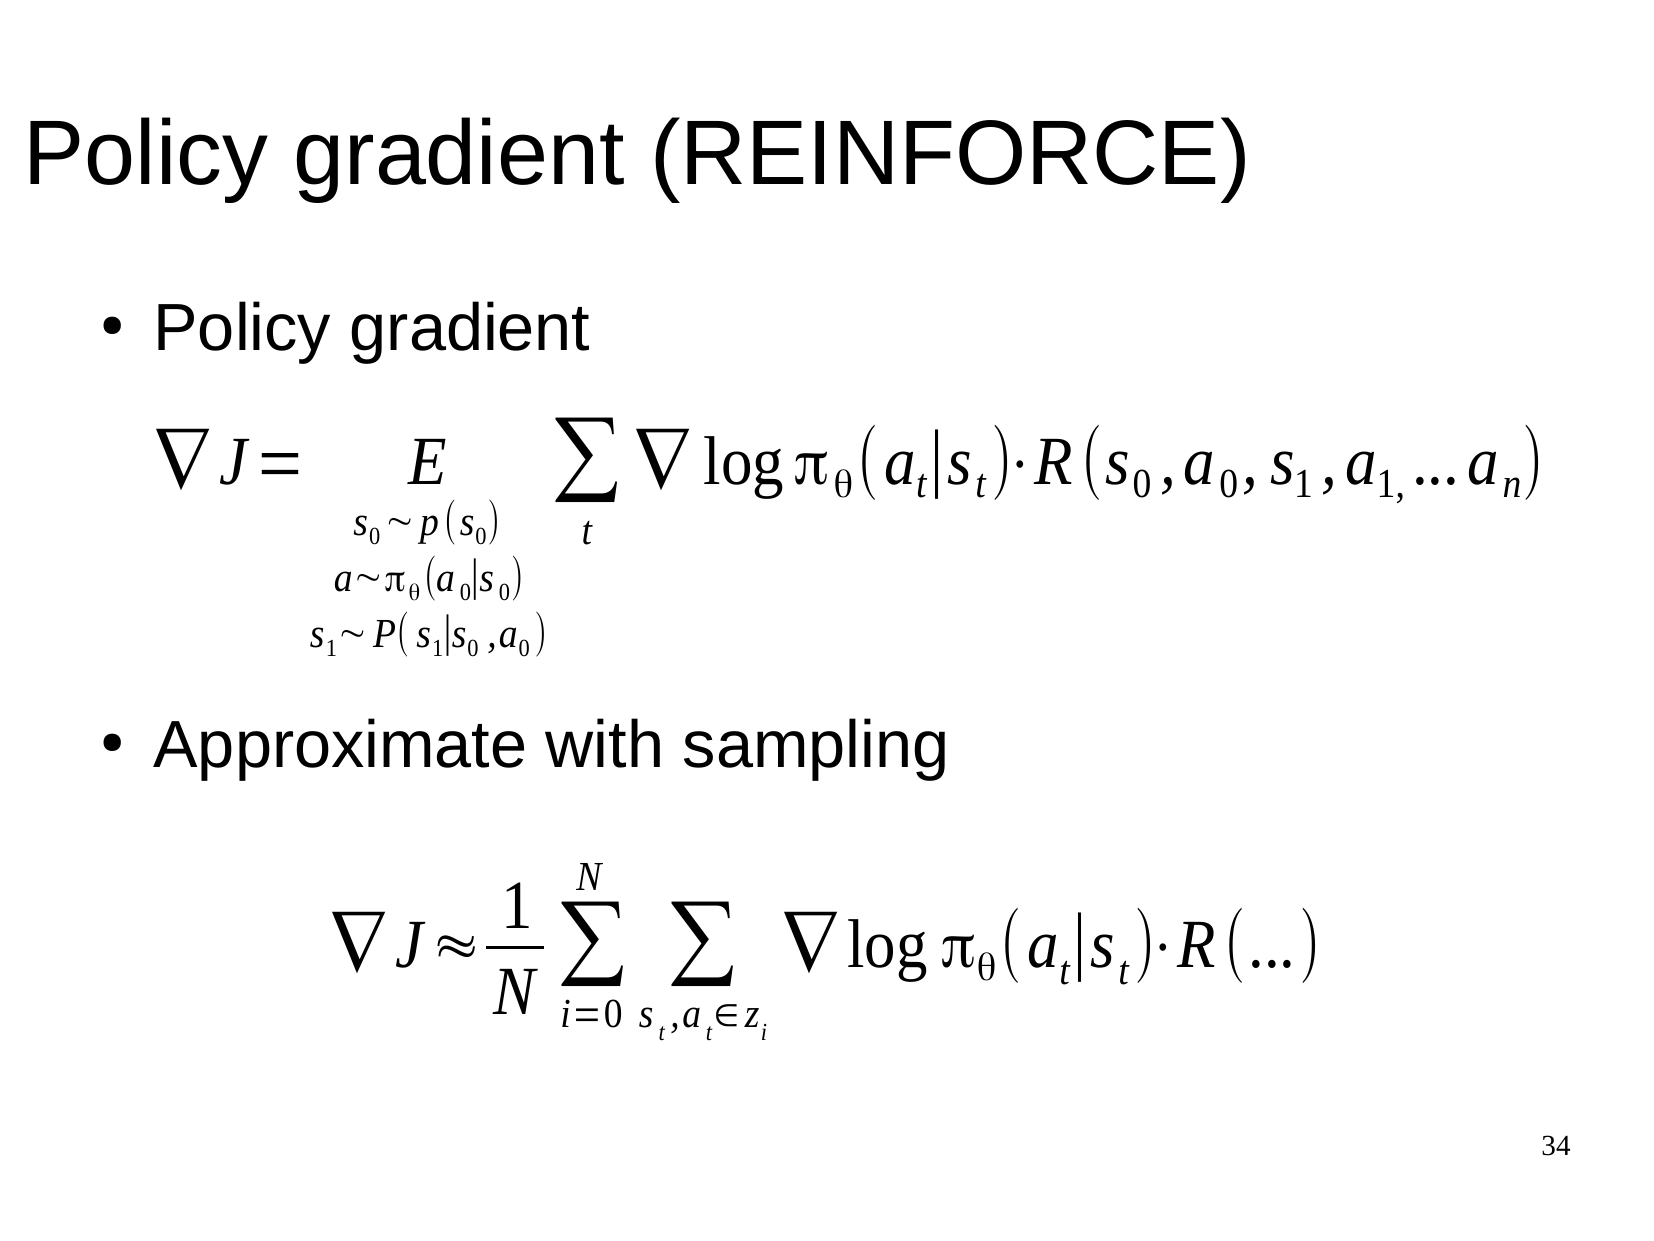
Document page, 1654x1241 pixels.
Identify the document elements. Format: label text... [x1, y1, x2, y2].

list Policy gradient Approximate with sampling [82, 290, 1571, 1010]
chart [312, 851, 1334, 1046]
title Policy gradient (REINFORCE) [23, 49, 1512, 257]
chart [136, 410, 1561, 663]
